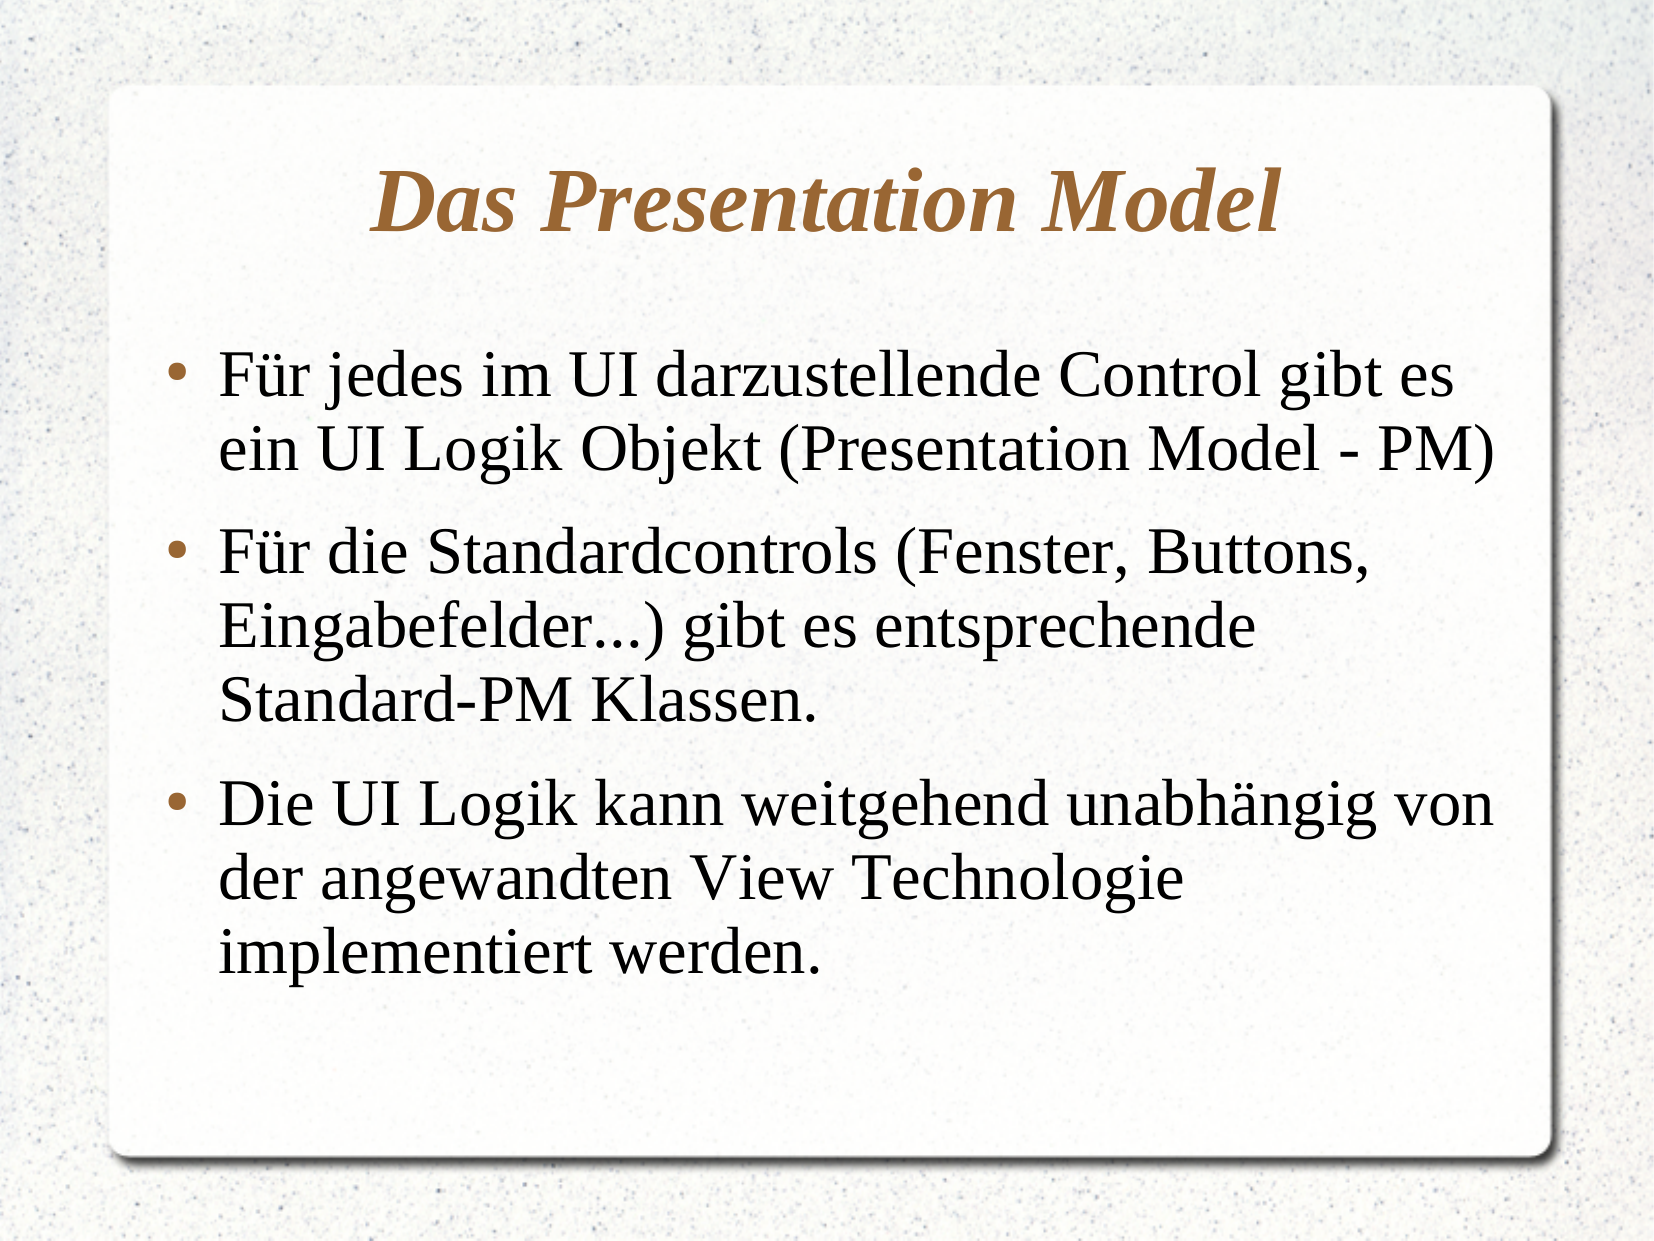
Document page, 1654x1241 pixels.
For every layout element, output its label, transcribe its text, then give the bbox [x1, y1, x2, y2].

picture [0, 0, 1654, 1241]
title Das Presentation Model [118, 96, 1536, 304]
list Für jedes im UI darzustellende Control gibt es ein UI Logik Objekt (Presentation Model - PM) Für die Standardcontrols (Fenster, Buttons, Eingabefelder...) gibt es entsprechende Standard-PM Klassen. Die UI Logik kann weitgehend unabhängig von der angewandten View Technologie implementiert werden. [147, 336, 1506, 989]
